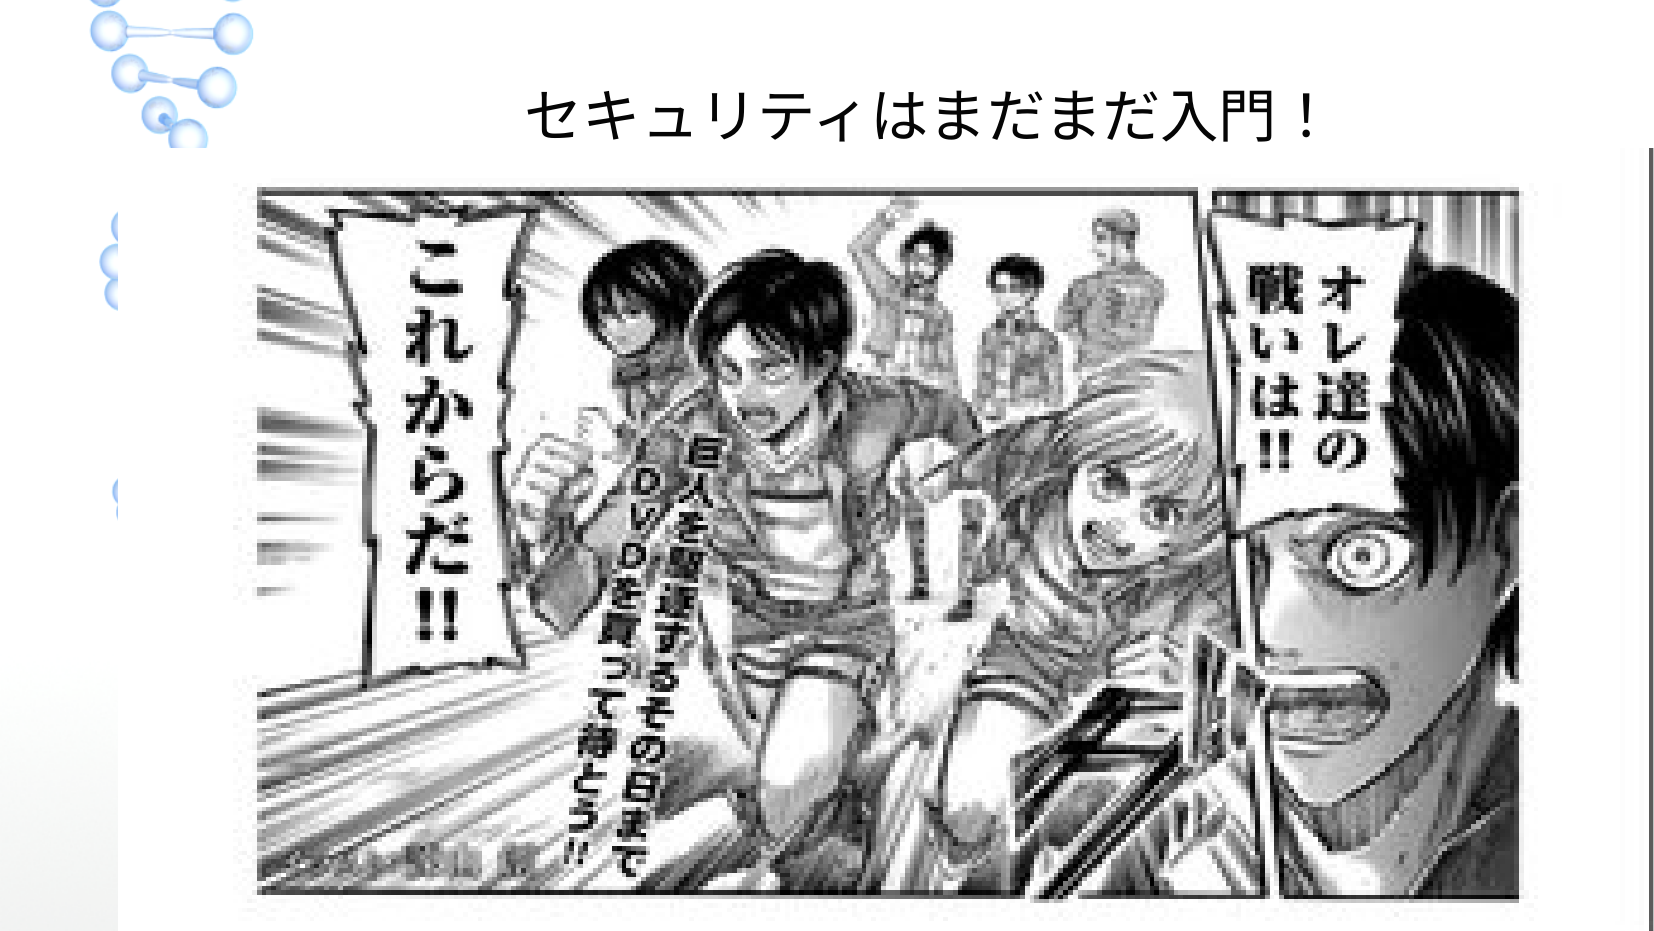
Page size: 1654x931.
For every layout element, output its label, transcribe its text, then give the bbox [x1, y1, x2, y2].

title セキュリティはまだまだ入門！ [265, 35, 1595, 148]
picture [0, 0, 1654, 931]
